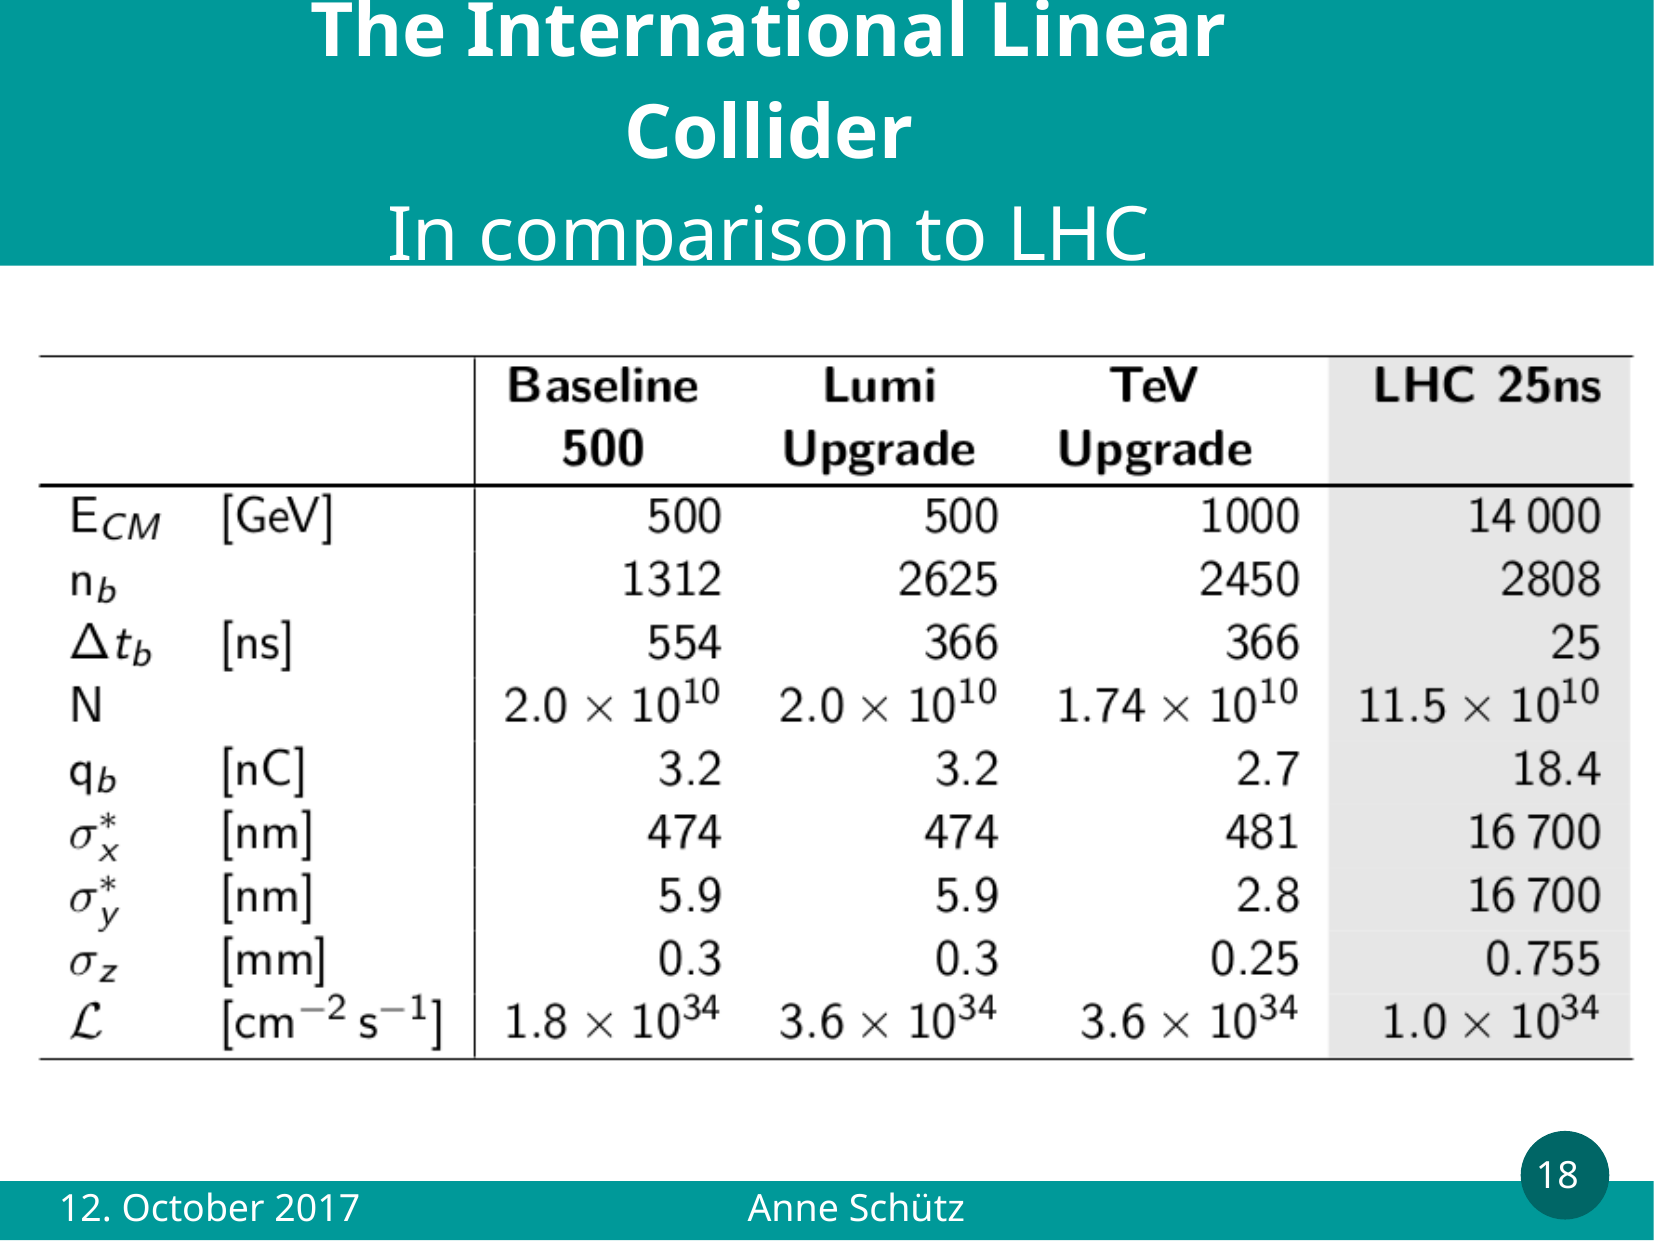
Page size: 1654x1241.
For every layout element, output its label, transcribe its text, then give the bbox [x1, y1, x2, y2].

title The International Linear Collider In comparison to LHC [310, 0, 1344, 292]
picture [22, 345, 1640, 1066]
